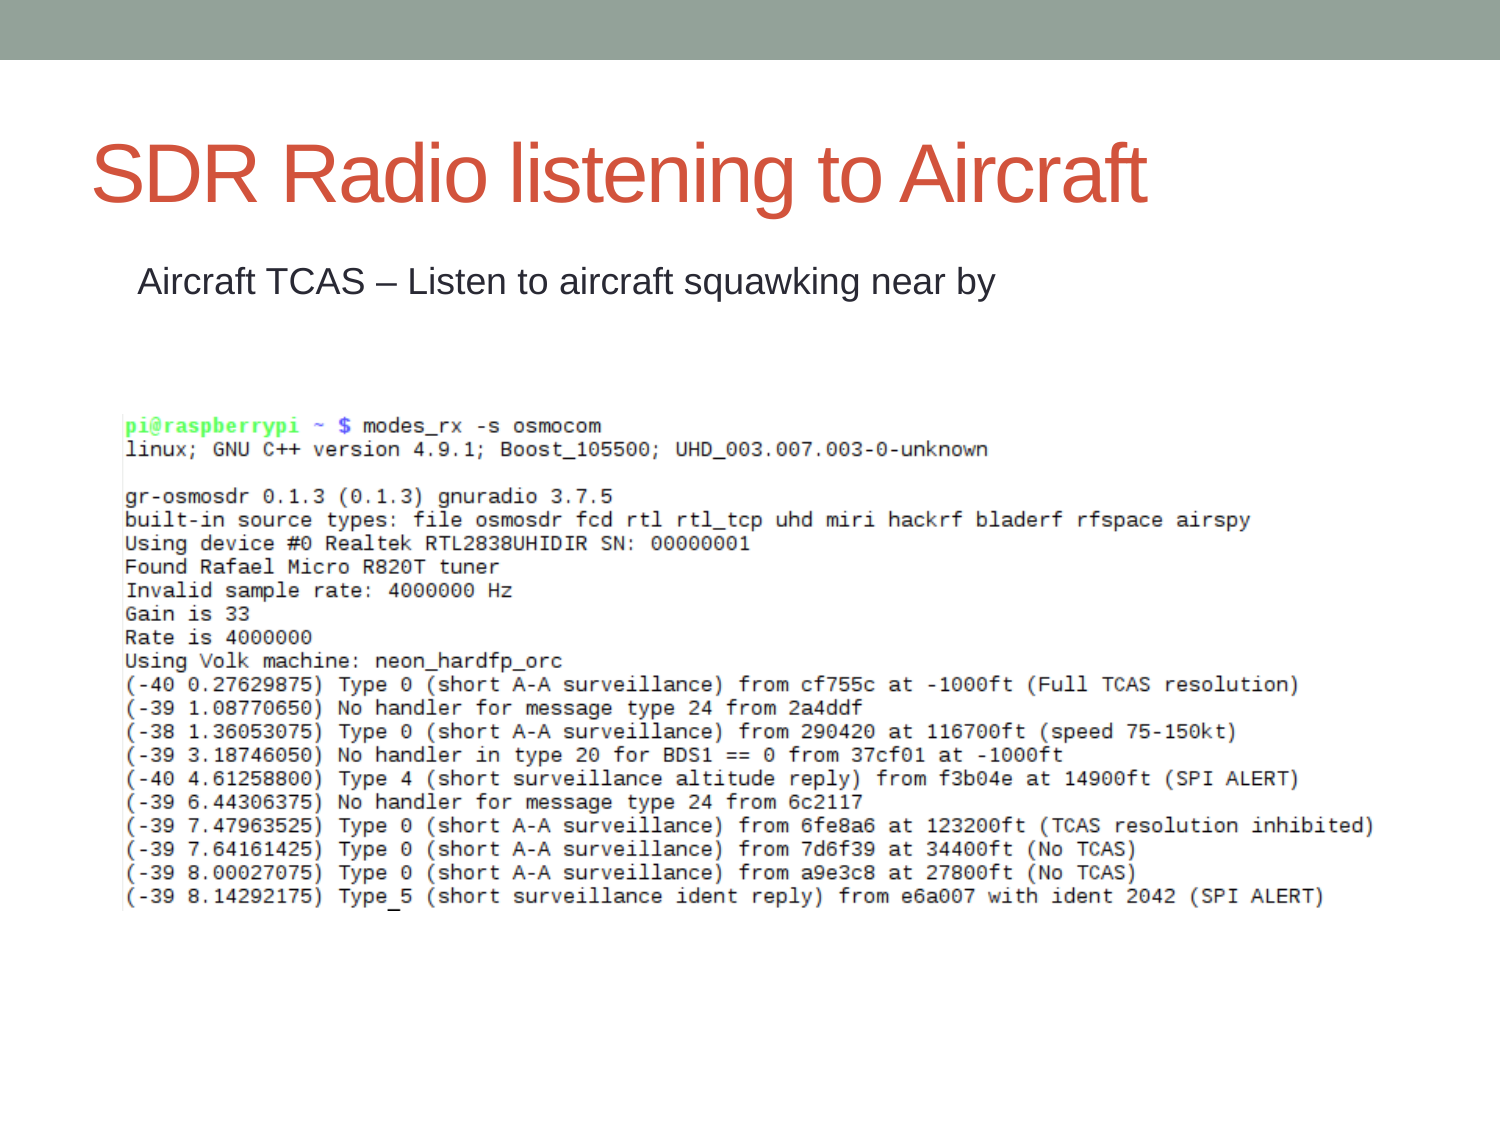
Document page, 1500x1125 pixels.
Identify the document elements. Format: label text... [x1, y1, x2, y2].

title SDR Radio listening to Aircraft [75, 87, 1425, 250]
text_box Aircraft TCAS – Listen to aircraft squawking near by [122, 249, 1250, 310]
picture [122, 414, 1378, 911]
